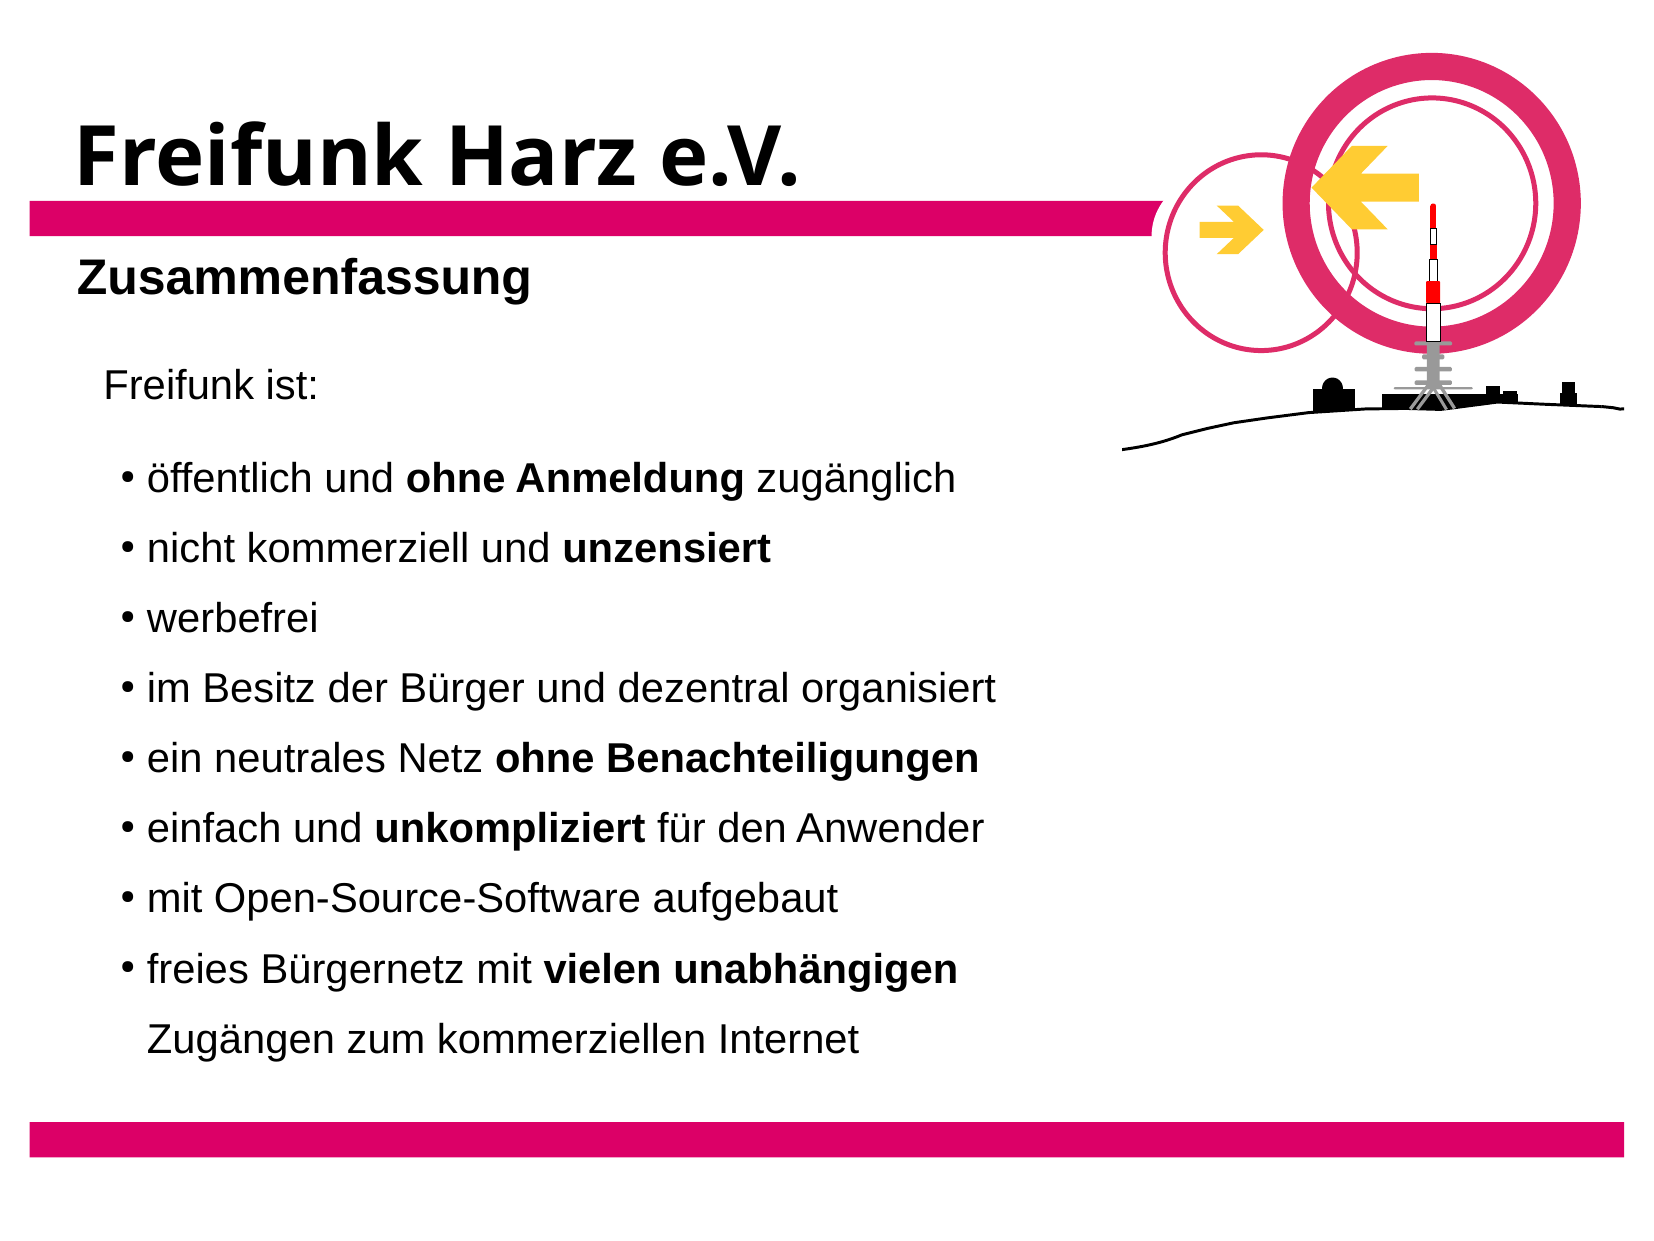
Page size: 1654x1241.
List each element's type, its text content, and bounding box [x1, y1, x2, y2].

subtitle Zusammenfassung [76, 218, 697, 337]
text_box Freifunk ist: öffentlich und ohne Anmeldung zugänglich nicht kommerziell und unzensiert werbefrei im Besitz der Bürger und dezentral organisiert ein neutrales Netz ohne Benachteiligungen einfach und unkompliziert für den Anwender mit Open-Source-Software aufgebaut freies Bürgernetz mit vielen unabhängigen Zugängen zum kommerziellen Internet [88, 354, 1123, 1144]
